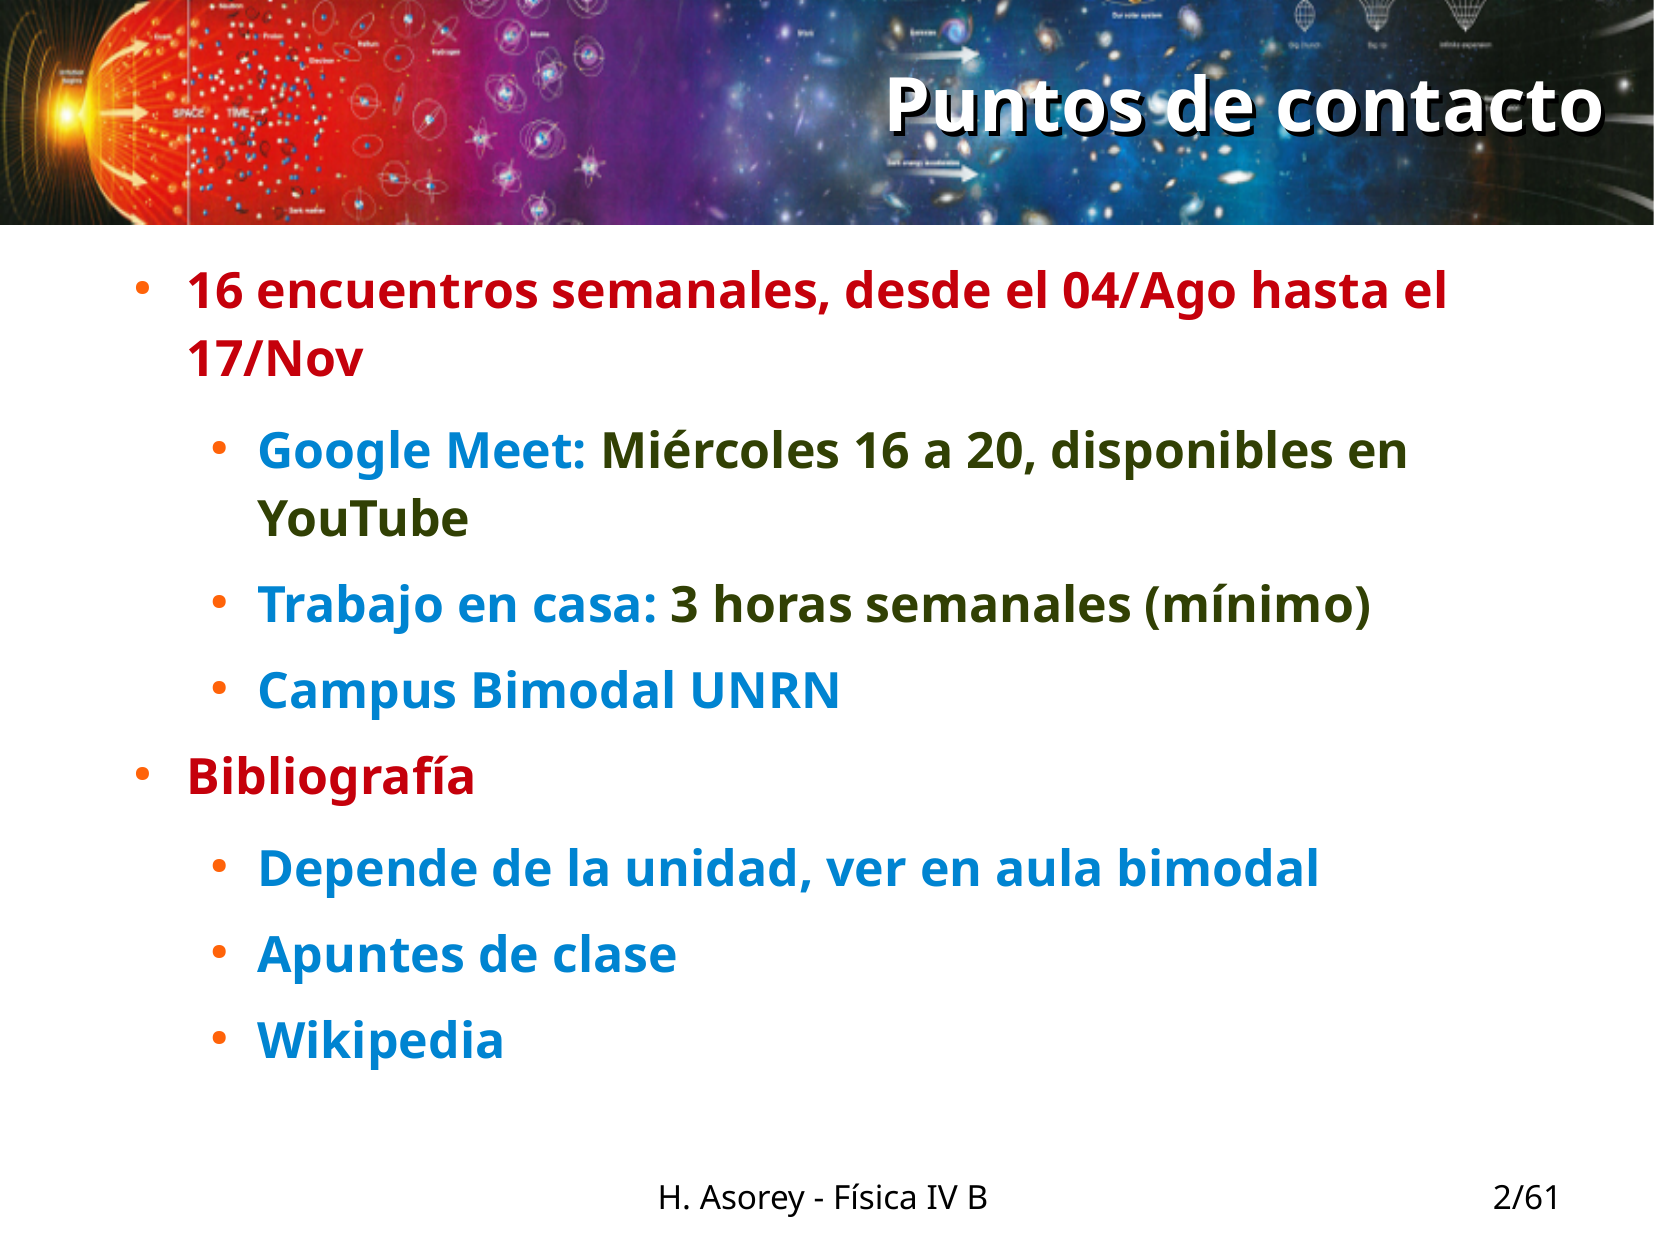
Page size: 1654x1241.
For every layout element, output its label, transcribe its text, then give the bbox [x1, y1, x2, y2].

list 16 encuentros semanales, desde el 04/Ago hasta el 17/Nov Google Meet: Miércoles 16 a 20, disponibles en YouTube Trabajo en casa: 3 horas semanales (mínimo) Campus Bimodal UNRN Bibliografía Depende de la unidad, ver en aula bimodal Apuntes de clase Wikipedia [45, 255, 1606, 1156]
title Puntos de contacto [45, 15, 1606, 191]
picture [0, 0, 1654, 225]
